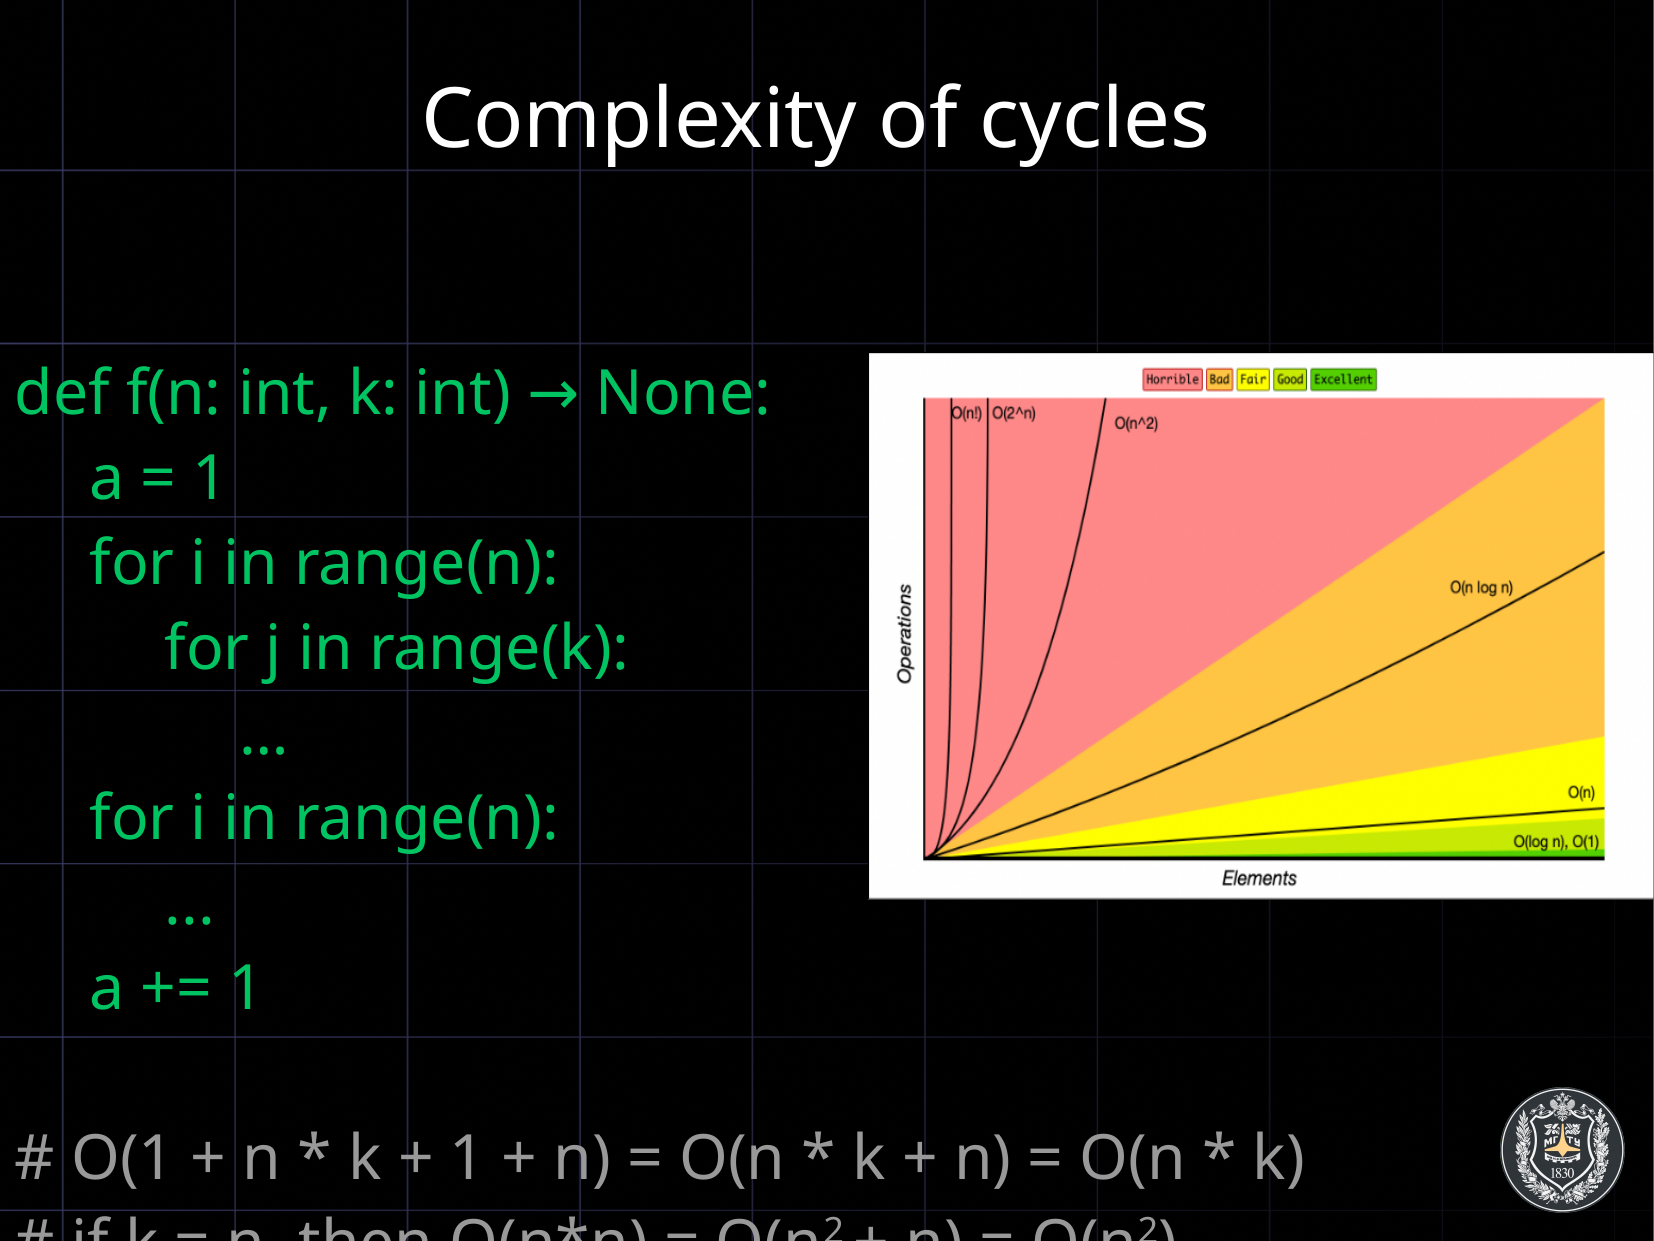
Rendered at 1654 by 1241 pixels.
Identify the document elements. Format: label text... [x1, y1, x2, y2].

text_box def f(n: int, k: int) → None: a = 1 for i in range(n): for j in range(k): … for i in range(n): ... a += 1 # O(1 + n * k + 1 + n) = O(n * k + n) = O(n * k) # if k = n, then O(n*n) = O(n2 + n) = O(n2) [0, 340, 1613, 1241]
picture [0, 0, 1654, 1241]
title Complexity of cycles [82, 37, 1571, 193]
